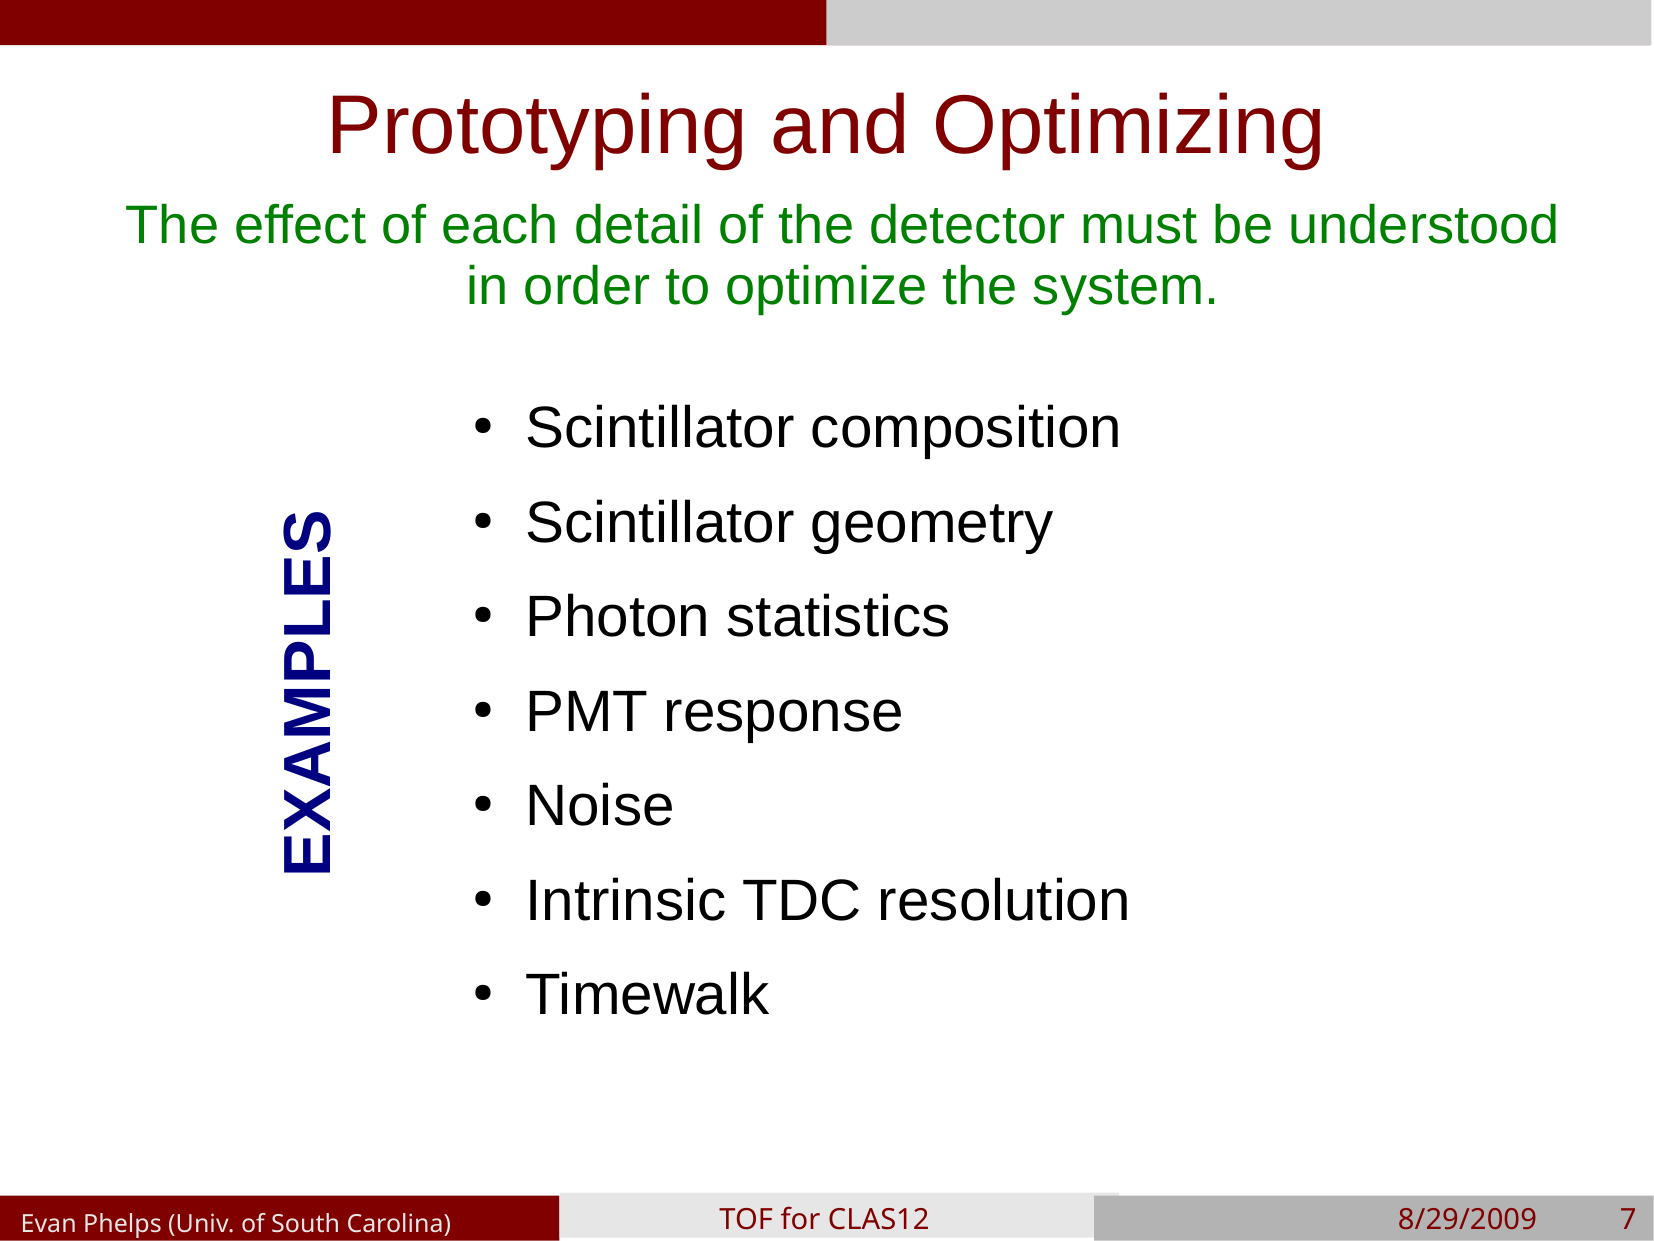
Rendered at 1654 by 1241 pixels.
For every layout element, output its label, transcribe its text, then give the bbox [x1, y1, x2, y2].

text_box The effect of each detail of the detector must be understood in order to optimize the system. [75, 187, 1613, 324]
text_box EXAMPLES [262, 375, 353, 1013]
list Scintillator composition Scintillator geometry Photon statistics PMT response Noise Intrinsic TDC resolution Timewalk [454, 394, 1181, 1070]
title Prototyping and Optimizing [82, 55, 1571, 187]
